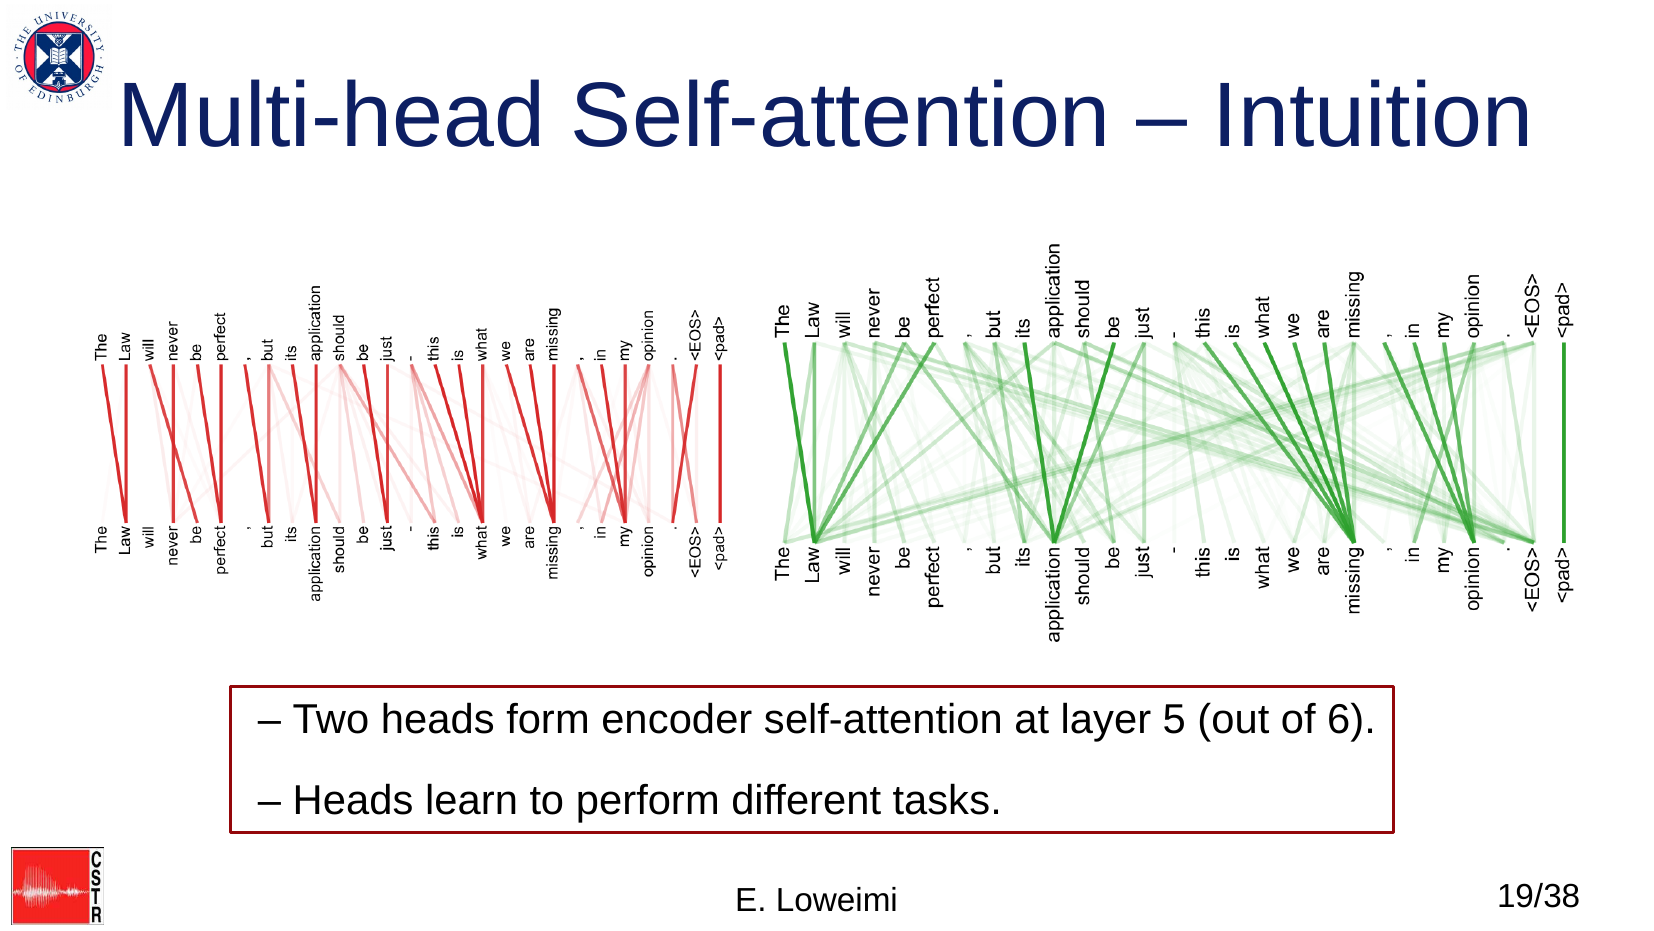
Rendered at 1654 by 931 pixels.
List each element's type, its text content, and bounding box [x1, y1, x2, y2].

picture [6, 4, 112, 110]
picture [759, 224, 1583, 647]
picture [11, 847, 104, 925]
text_box 19/38 [1482, 870, 1625, 928]
text_box – Two heads form encoder self-attention at layer 5 (out of 6). – Heads learn to perform different tasks. [230, 686, 1394, 833]
text_box E. Loweimi [720, 874, 934, 931]
title Multi-head Self-attention – Intuition [82, 37, 1571, 193]
picture [83, 283, 733, 606]
